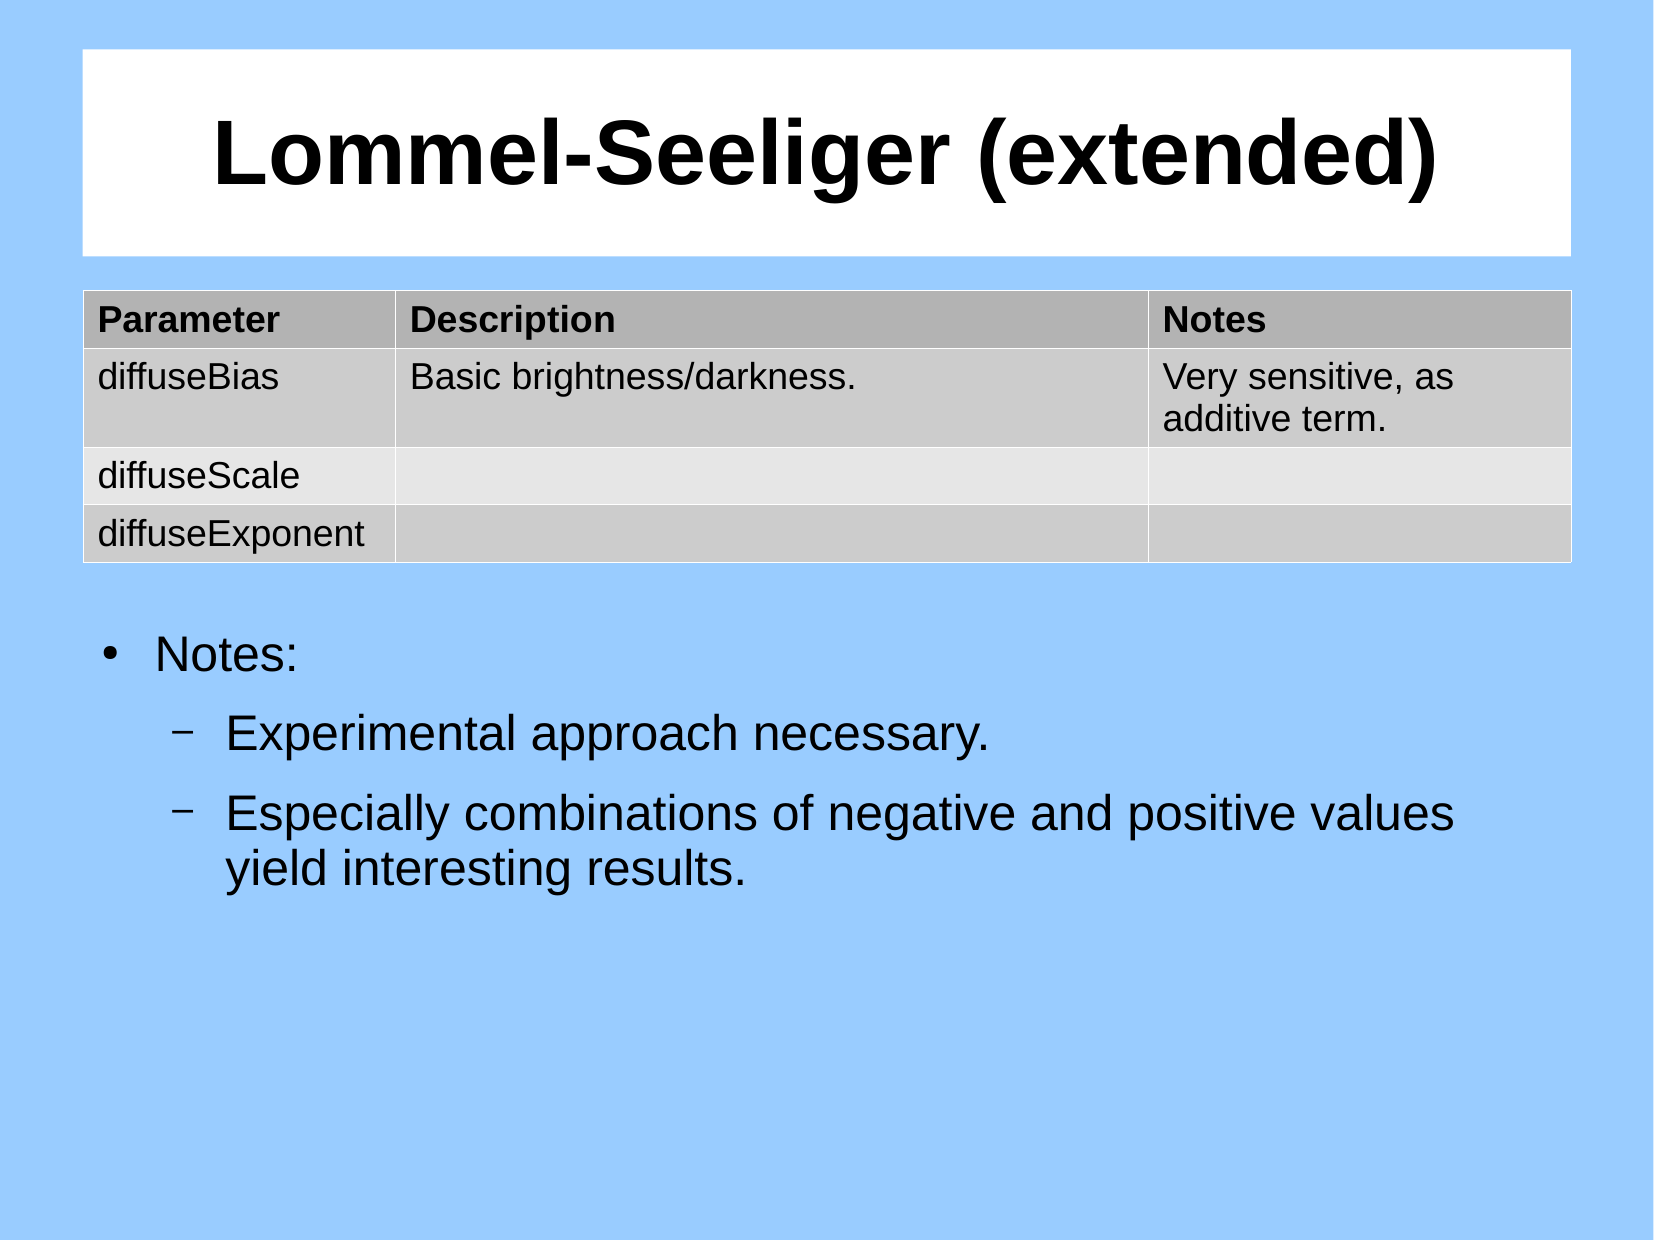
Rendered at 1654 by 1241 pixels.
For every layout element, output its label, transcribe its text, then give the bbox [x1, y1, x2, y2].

title Lommel-Seeliger (extended) [82, 49, 1571, 257]
table_cell diffuseScale [84, 448, 395, 504]
table_cell diffuseBias [84, 349, 395, 447]
table_header Parameter [84, 291, 395, 348]
table_cell [1149, 448, 1571, 504]
table_header Description [396, 291, 1148, 348]
table_cell diffuseExponent [84, 505, 395, 562]
table_header Notes [1149, 291, 1571, 348]
table_cell [396, 505, 1148, 562]
table_cell Basic brightness/darkness. [396, 349, 1148, 447]
table_cell Very sensitive, as additive term. [1149, 349, 1571, 447]
table_cell [1149, 505, 1571, 562]
table_cell [396, 448, 1148, 504]
list Notes: Experimental approach necessary. Especially combinations of negative and positive values yield interesting results. [83, 625, 1572, 1170]
